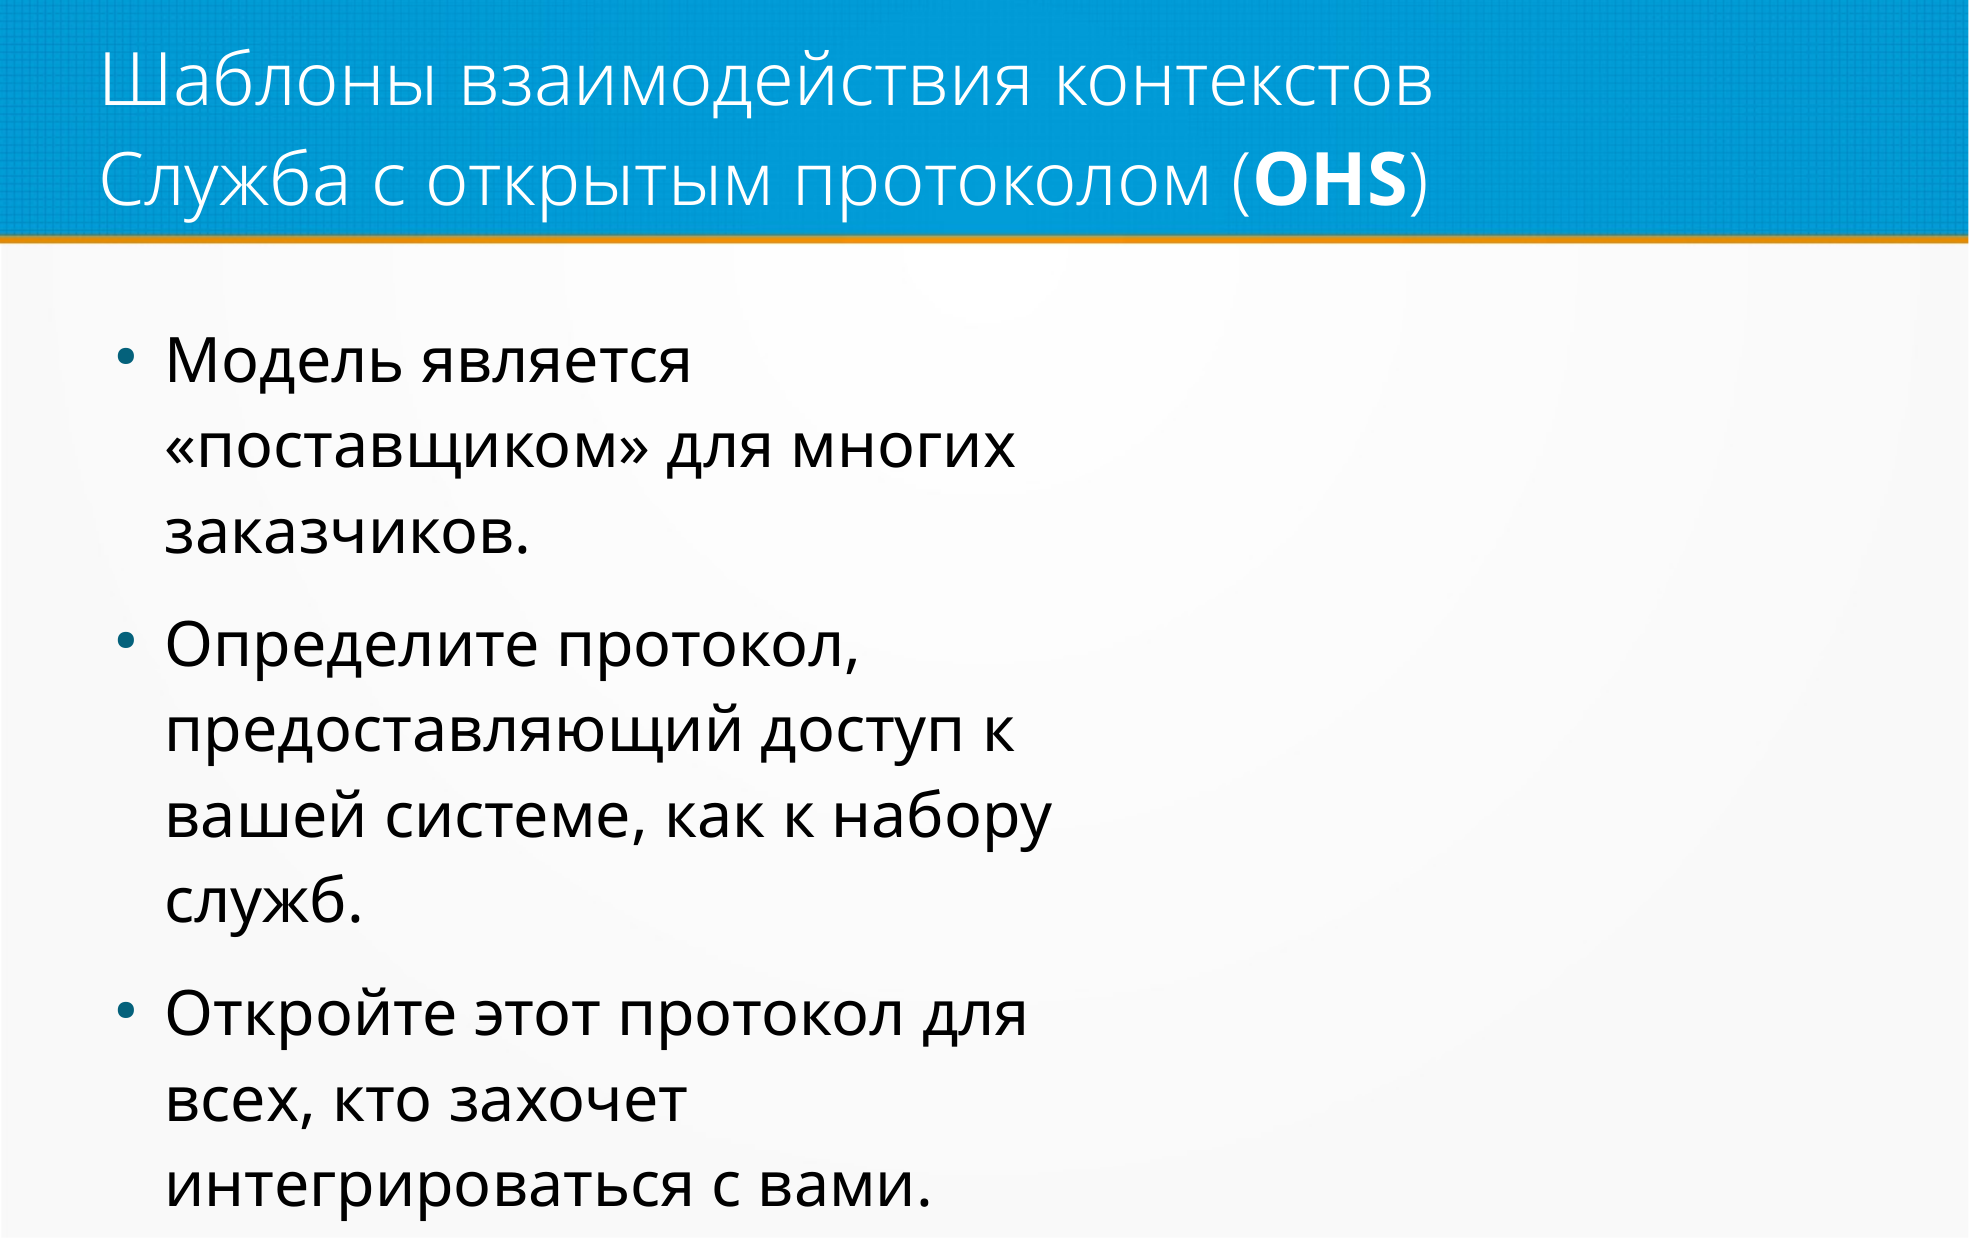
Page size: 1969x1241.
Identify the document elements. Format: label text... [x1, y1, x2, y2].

title Шаблоны взаимодействия контекстов Служба с открытым протоколом (OHS) [98, 19, 1870, 227]
picture [0, 233, 1969, 1241]
list Модель является «поставщиком» для многих заказчиков. Определите протокол, предоставляющий доступ к вашей системе, как к набору служб. Откройте этот протокол для всех, кто захочет интегрироваться с вами. [98, 315, 1111, 1229]
